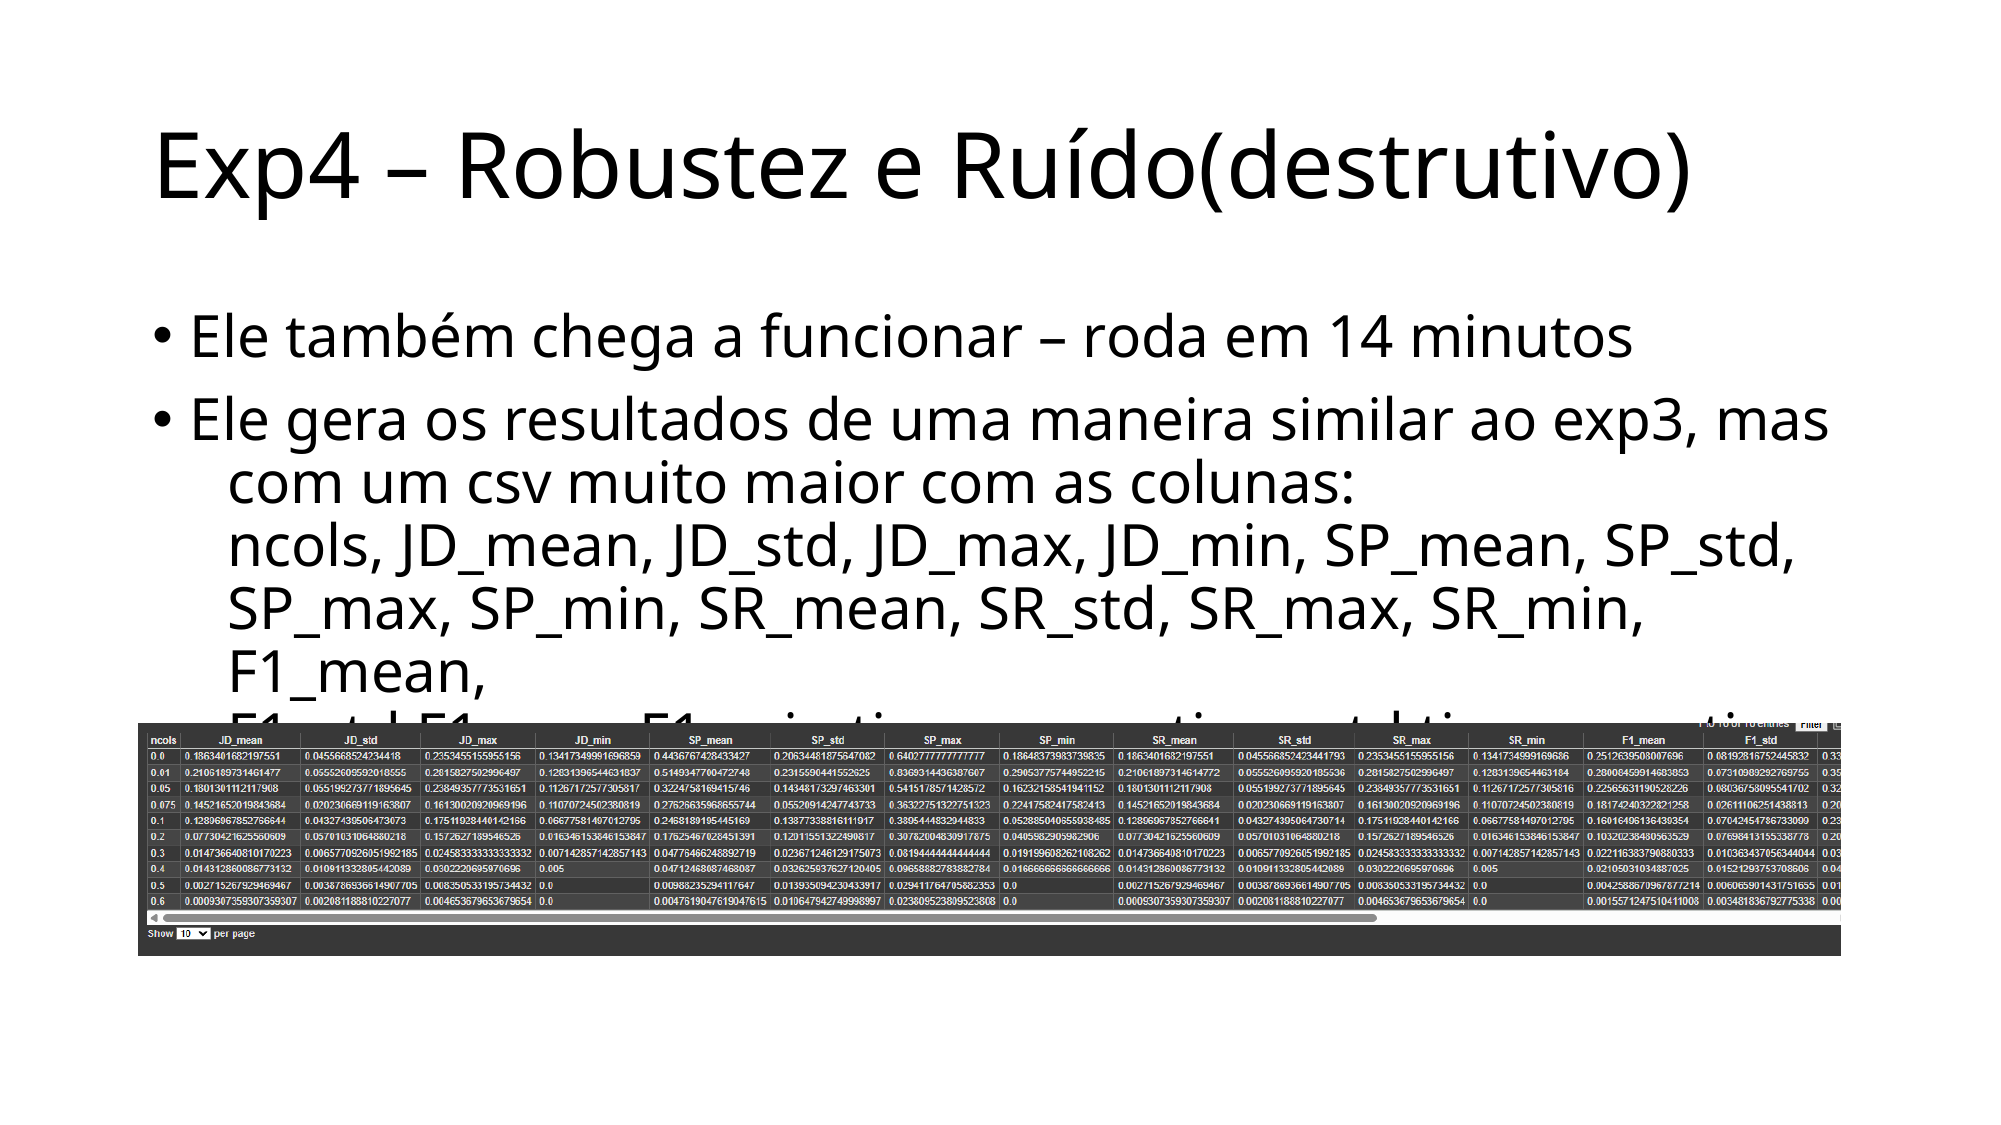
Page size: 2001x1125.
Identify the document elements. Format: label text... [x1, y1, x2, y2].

picture [138, 723, 1841, 956]
text_box Ele também chega a funcionar – roda em 14 minutos Ele gera os resultados de uma maneira similar ao exp3, mas com um csv muito maior com as colunas: ncols, JD_mean, JD_std, JD_max, JD_min, SP_mean, SP_std, SP_max, SP_min, SR_mean, SR_std, SR_max, SR_min, F1_mean, F1_std,F1_max,F1_min,time_mean,time_std,time_max,time min. [137, 299, 1863, 1013]
text_box Exp4 – Robustez e Ruído(destrutivo) [137, 60, 1863, 277]
